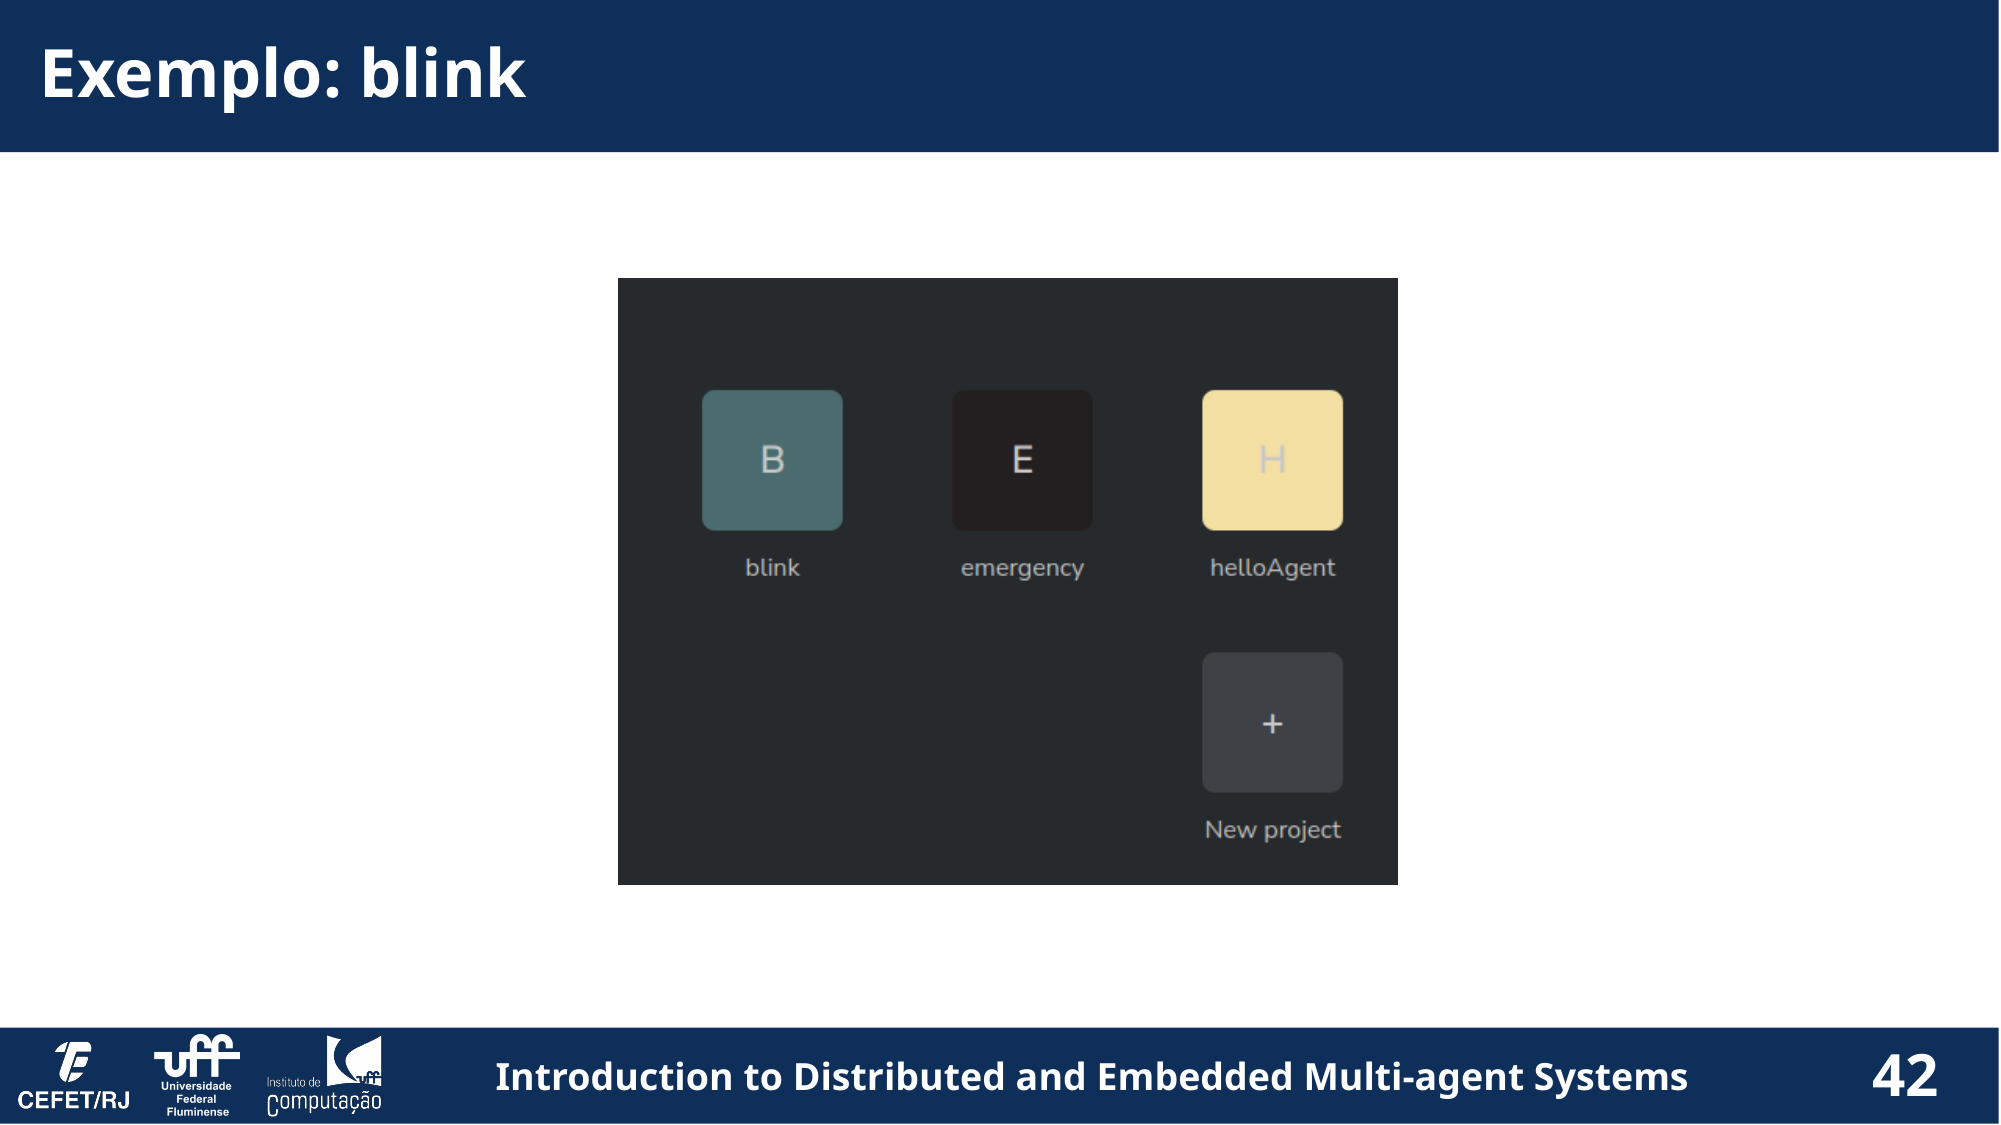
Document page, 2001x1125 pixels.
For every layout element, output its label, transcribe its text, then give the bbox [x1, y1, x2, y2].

picture [153, 1033, 241, 1121]
text_box Exemplo: blink [25, 23, 1999, 119]
picture [265, 1033, 383, 1117]
picture [18, 1021, 129, 1125]
picture [618, 278, 1398, 886]
